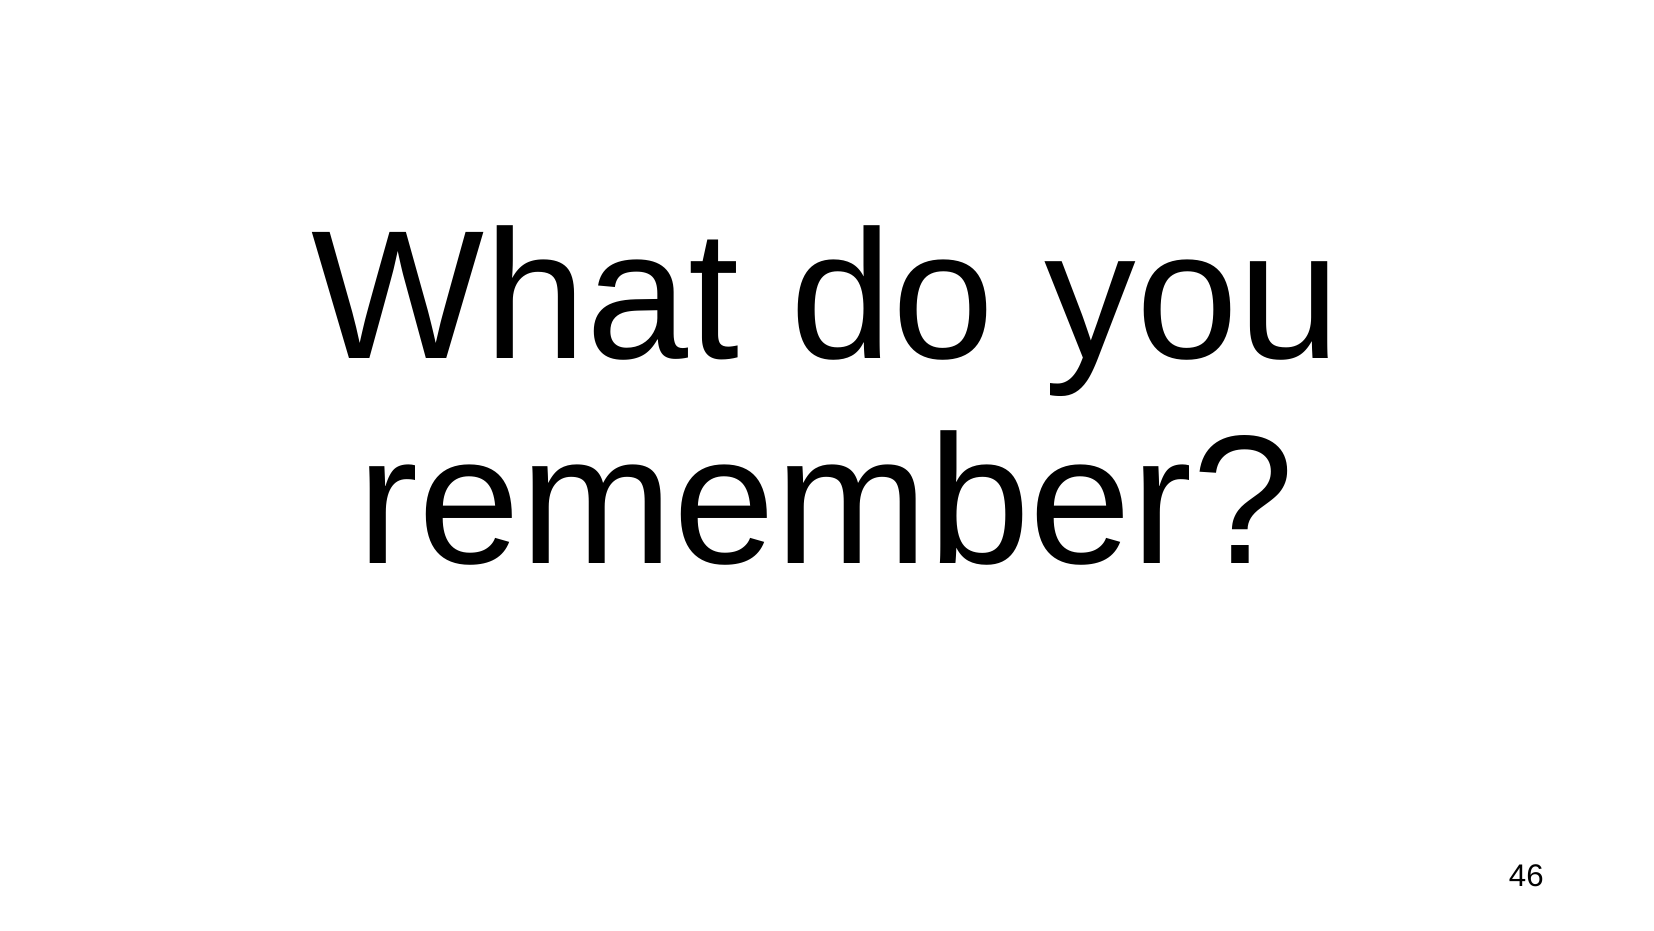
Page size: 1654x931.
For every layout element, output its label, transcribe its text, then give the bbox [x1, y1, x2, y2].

subtitle What do you remember? [82, 37, 1571, 757]
text_box <nummer> [1494, 850, 1654, 921]
